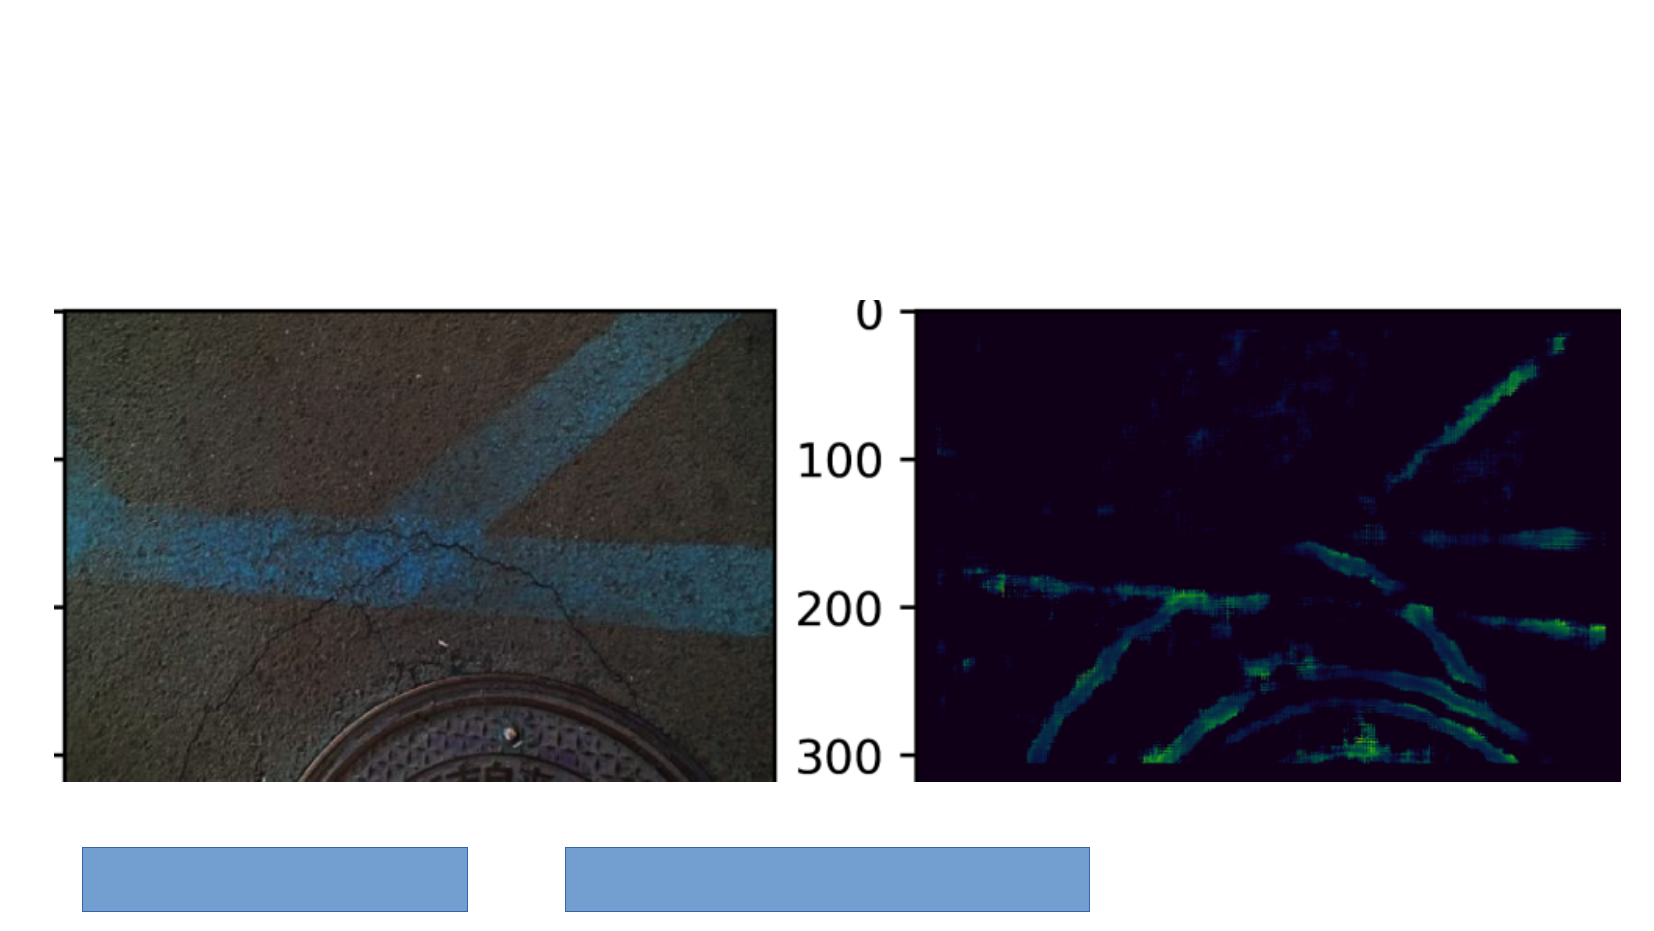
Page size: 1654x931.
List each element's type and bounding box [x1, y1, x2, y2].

picture [54, 300, 1621, 782]
